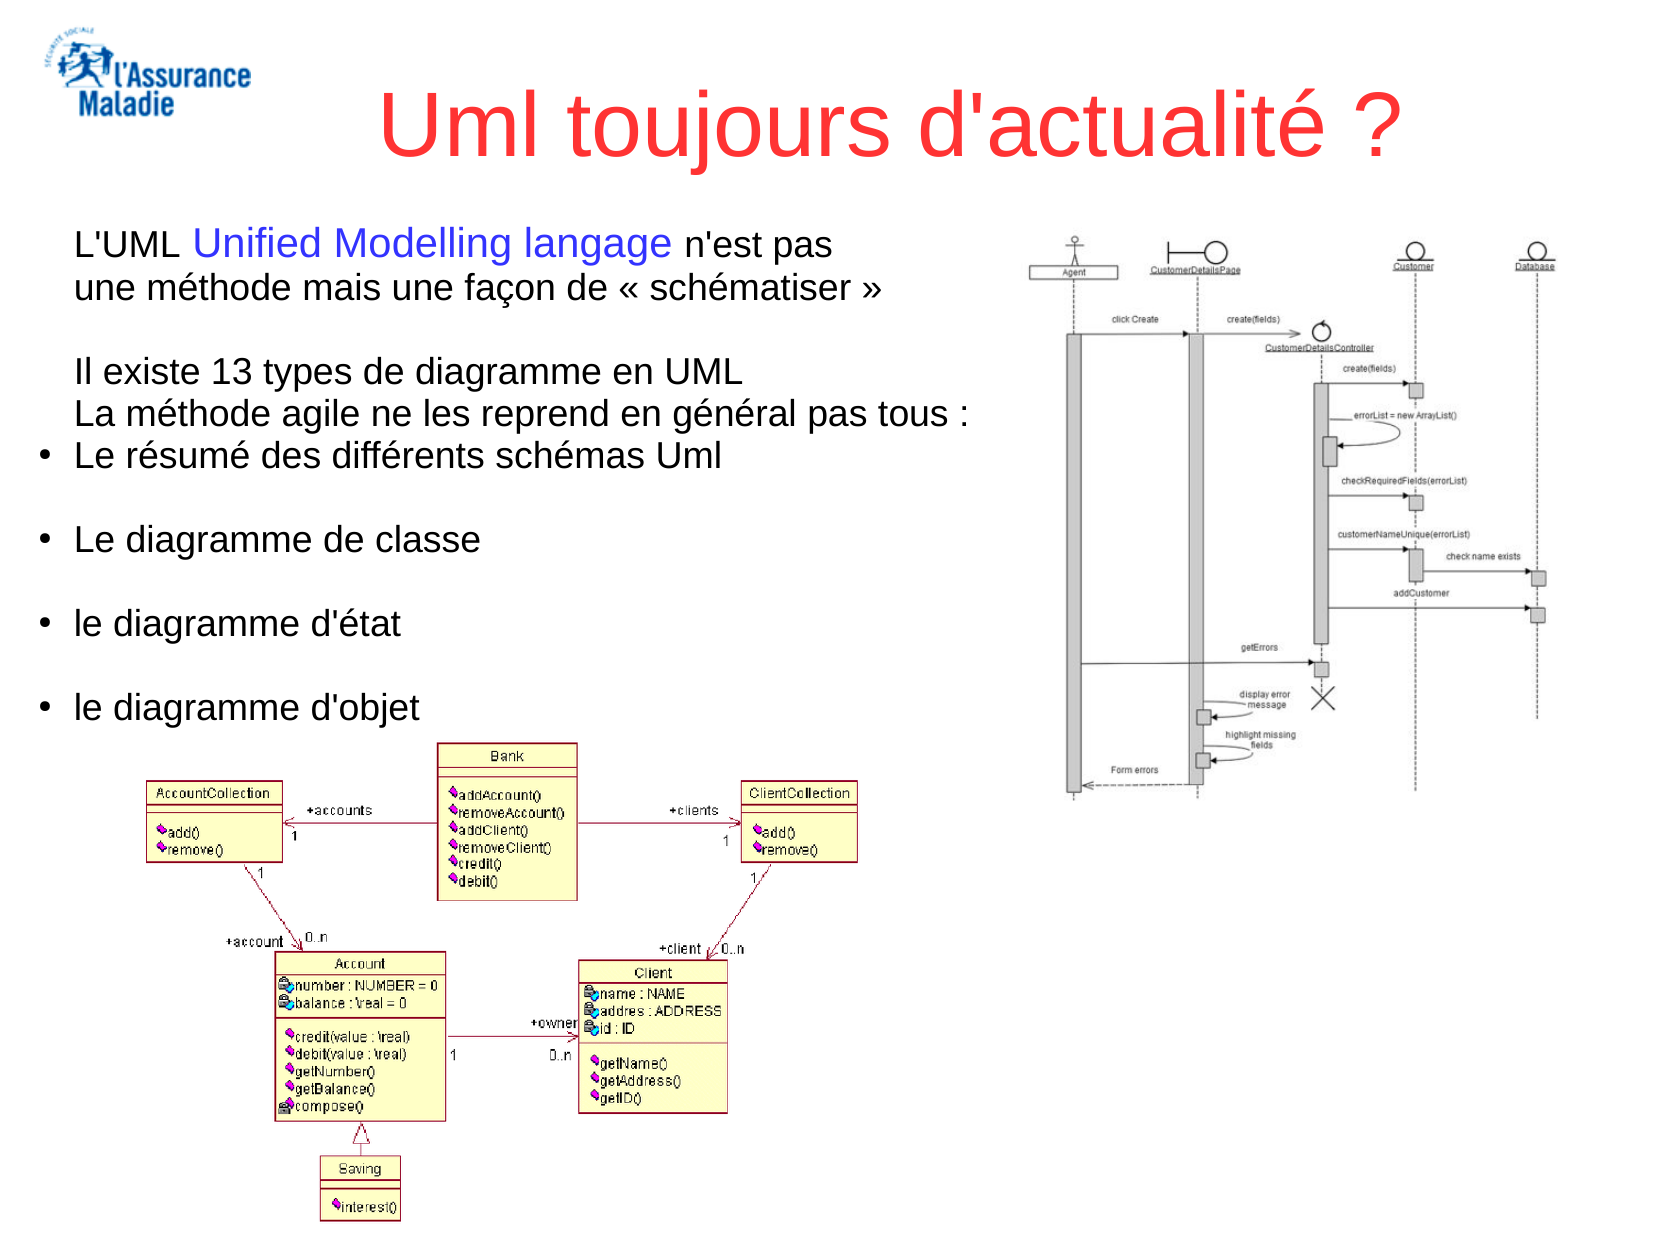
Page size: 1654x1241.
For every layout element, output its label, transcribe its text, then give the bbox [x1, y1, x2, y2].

title Uml toujours d'actualité ? [271, 49, 1512, 201]
picture [129, 732, 870, 1231]
picture [985, 219, 1571, 815]
picture [23, 23, 251, 118]
text_box L'UML Unified Modelling langage n'est pas une méthode mais une façon de « schématiser » Il existe 13 types de diagramme en UML La méthode agile ne les reprend en général pas tous : Le résumé des différents schémas Uml Le diagramme de classe le diagramme d'état le diagramme d'objet [23, 212, 1374, 1123]
